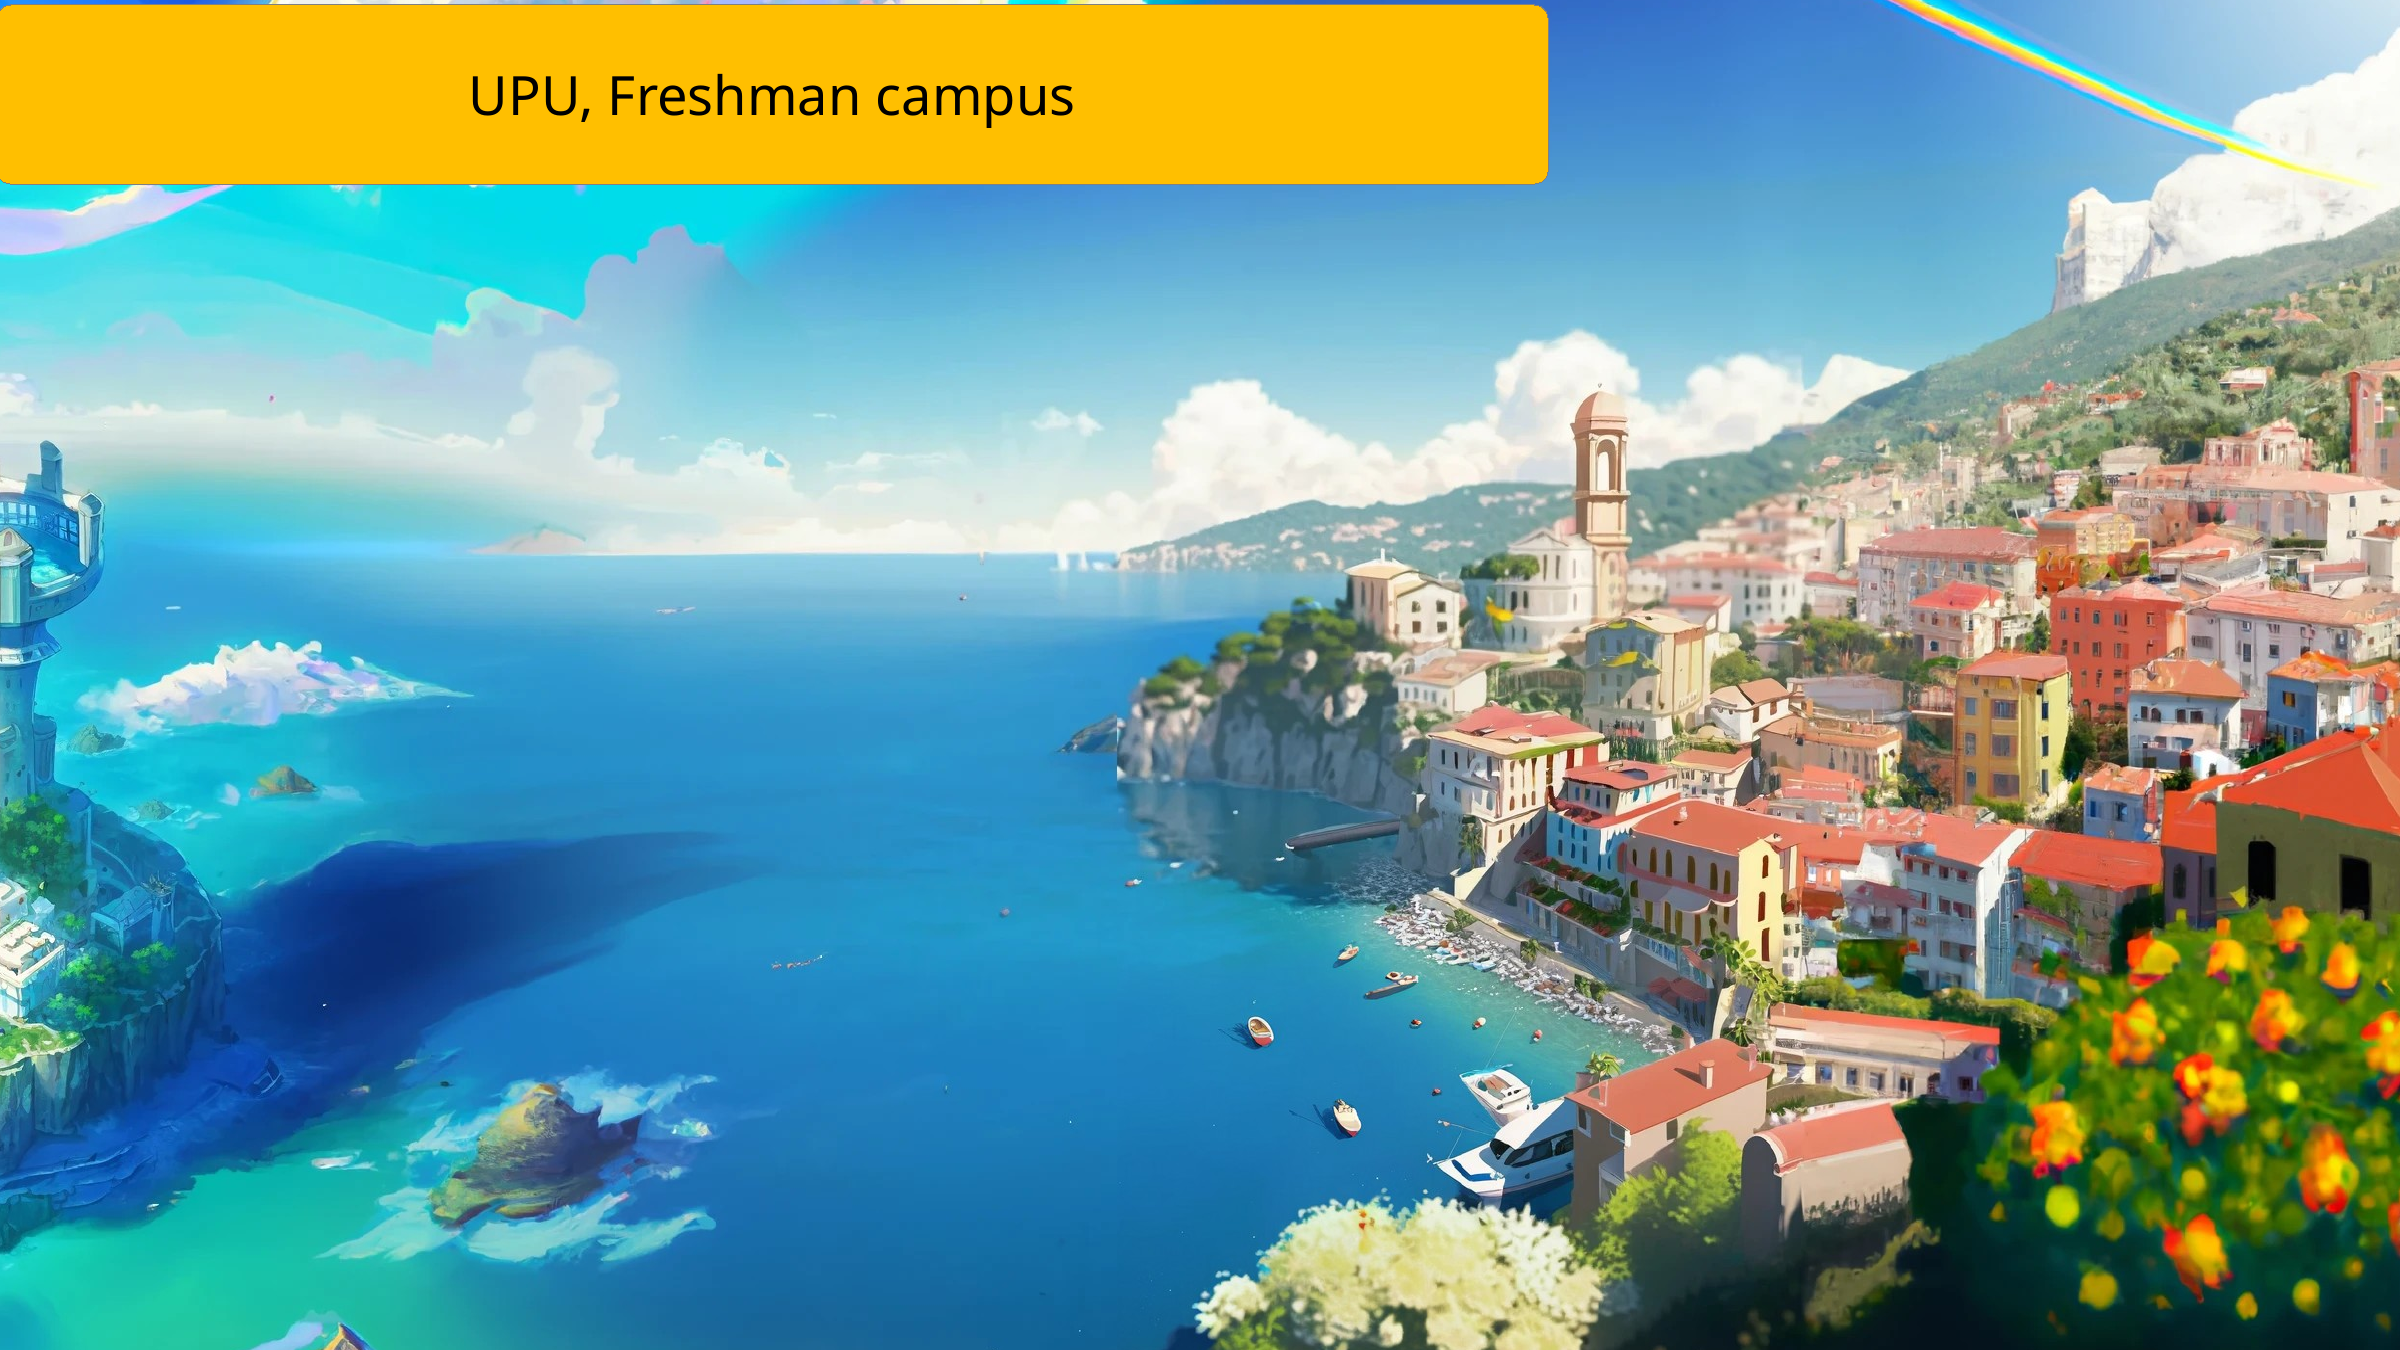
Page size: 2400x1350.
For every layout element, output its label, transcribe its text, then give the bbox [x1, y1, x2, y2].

text_box UPU, Freshman campus [0, 4, 1549, 185]
picture [0, 0, 1173, 9]
picture [0, 0, 2400, 1350]
